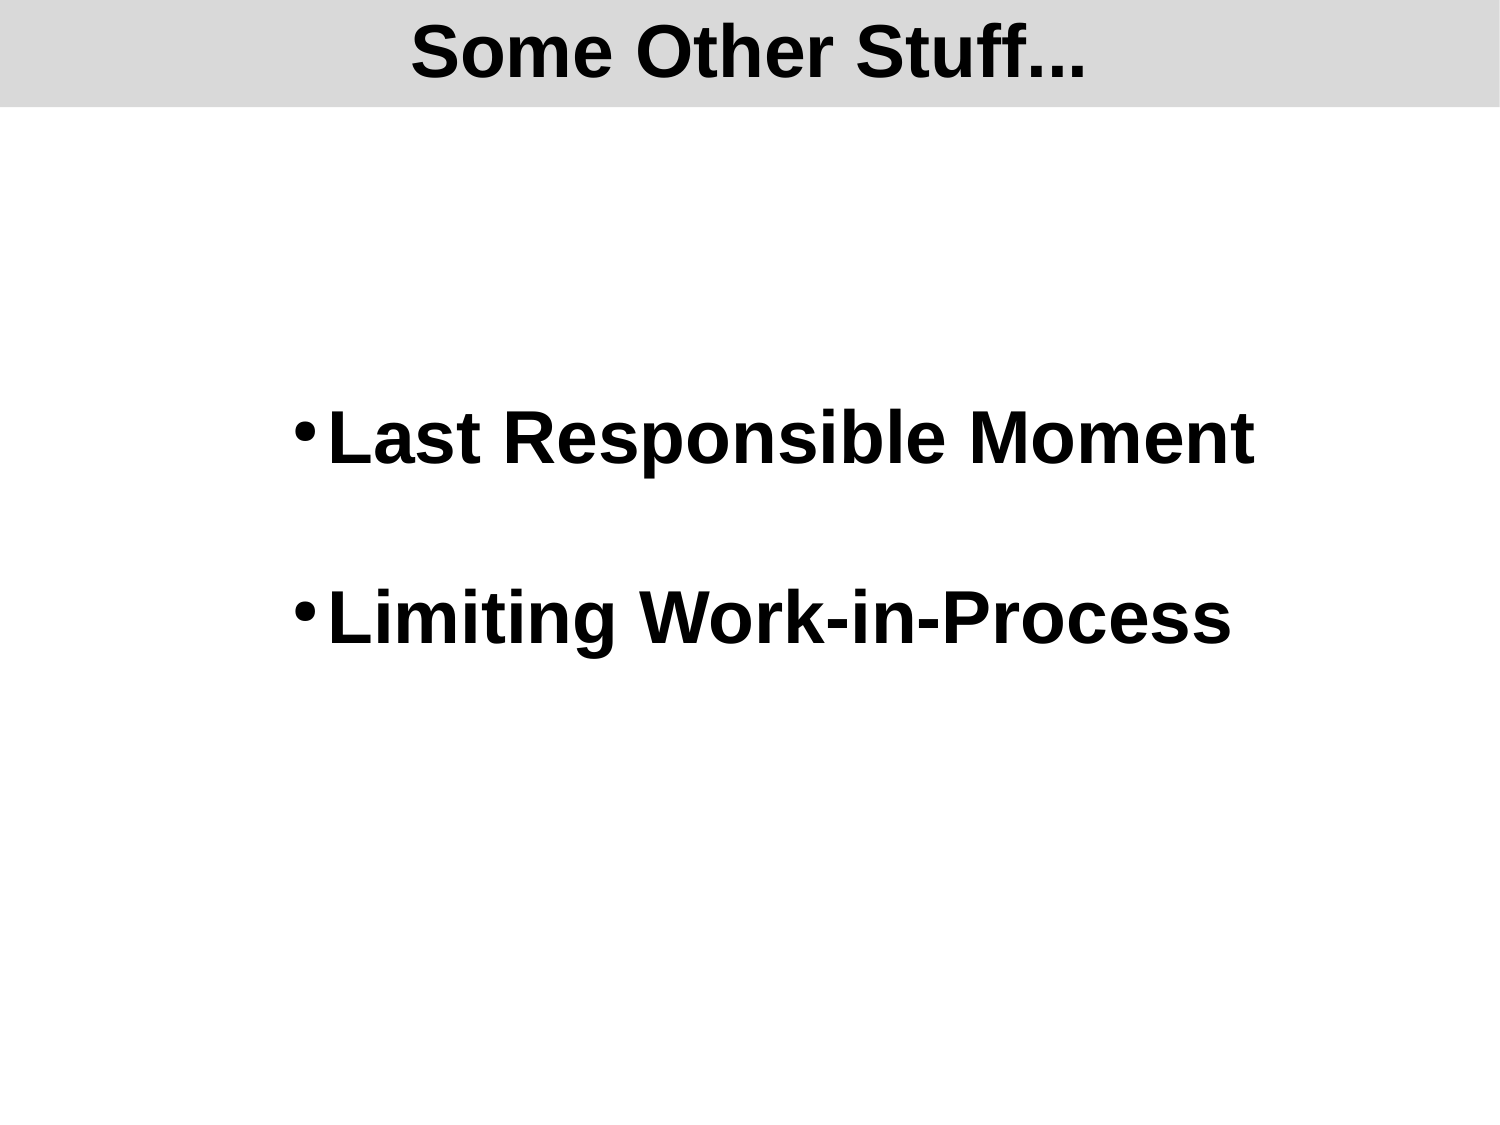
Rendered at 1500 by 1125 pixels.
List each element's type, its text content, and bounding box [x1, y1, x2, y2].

text_box Some Other Stuff... [0, 0, 1500, 108]
text_box Last Responsible Moment Limiting Work-in-Process [277, 381, 1272, 647]
